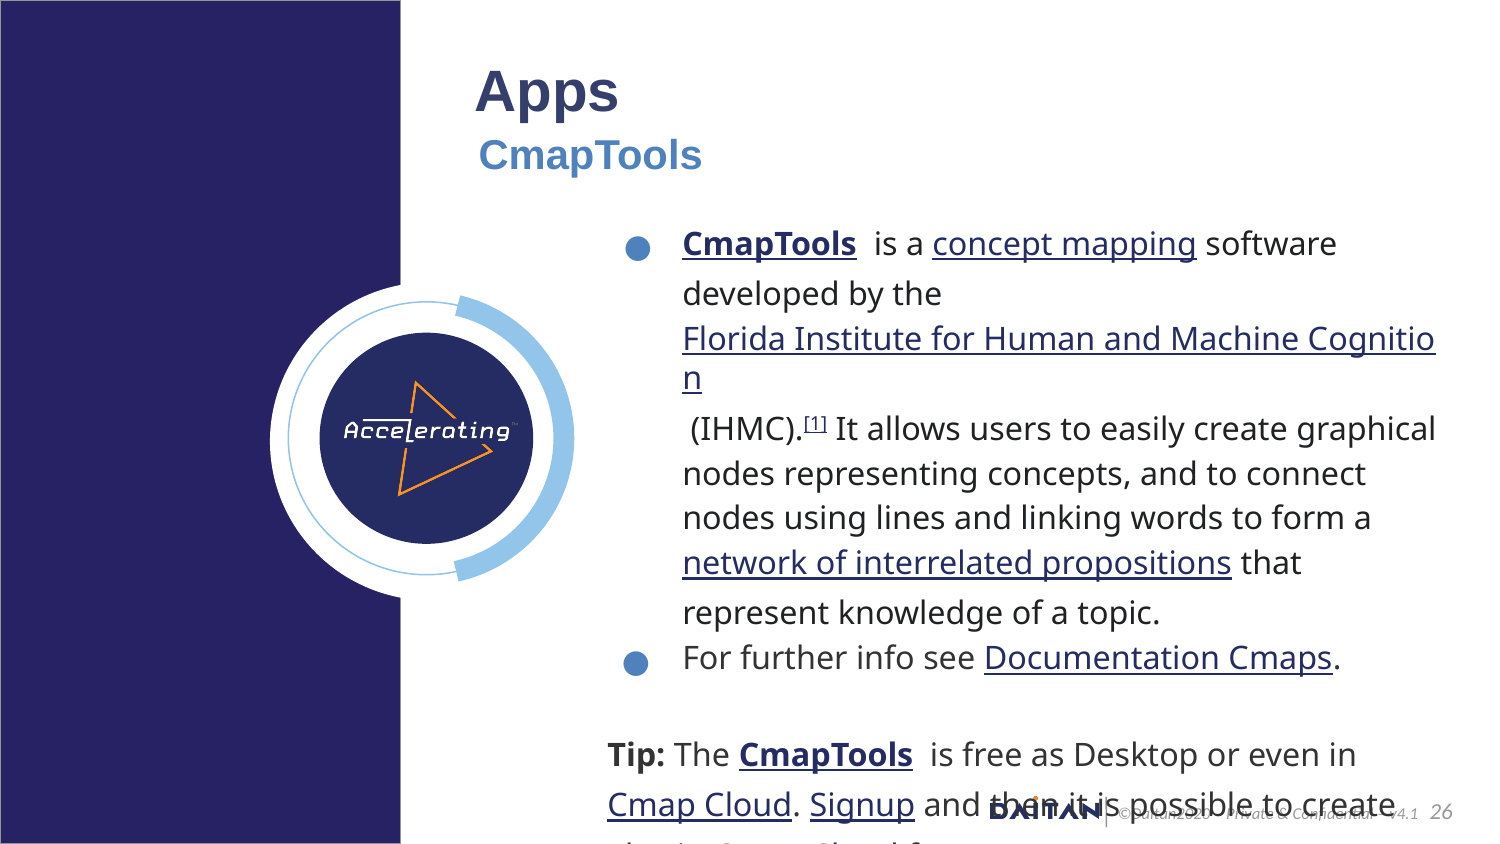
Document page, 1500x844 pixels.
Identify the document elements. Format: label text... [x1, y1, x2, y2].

subtitle CmapTools [463, 126, 1454, 172]
list CmapTools is a concept mapping software developed by the Florida Institute for Human and Machine Cognition (IHMC).[1] It allows users to easily create graphical nodes representing concepts, and to connect nodes using lines and linking words to form a network of interrelated propositions that represent knowledge of a topic. For further info see Documentation Cmaps. Tip: The CmapTools is free as Desktop or even in Cmap Cloud. Signup and then it is possible to create also in Cmap Cloud from your account. [592, 201, 1454, 778]
picture [990, 796, 1099, 819]
picture [335, 371, 528, 506]
title Apps [463, 50, 1454, 126]
